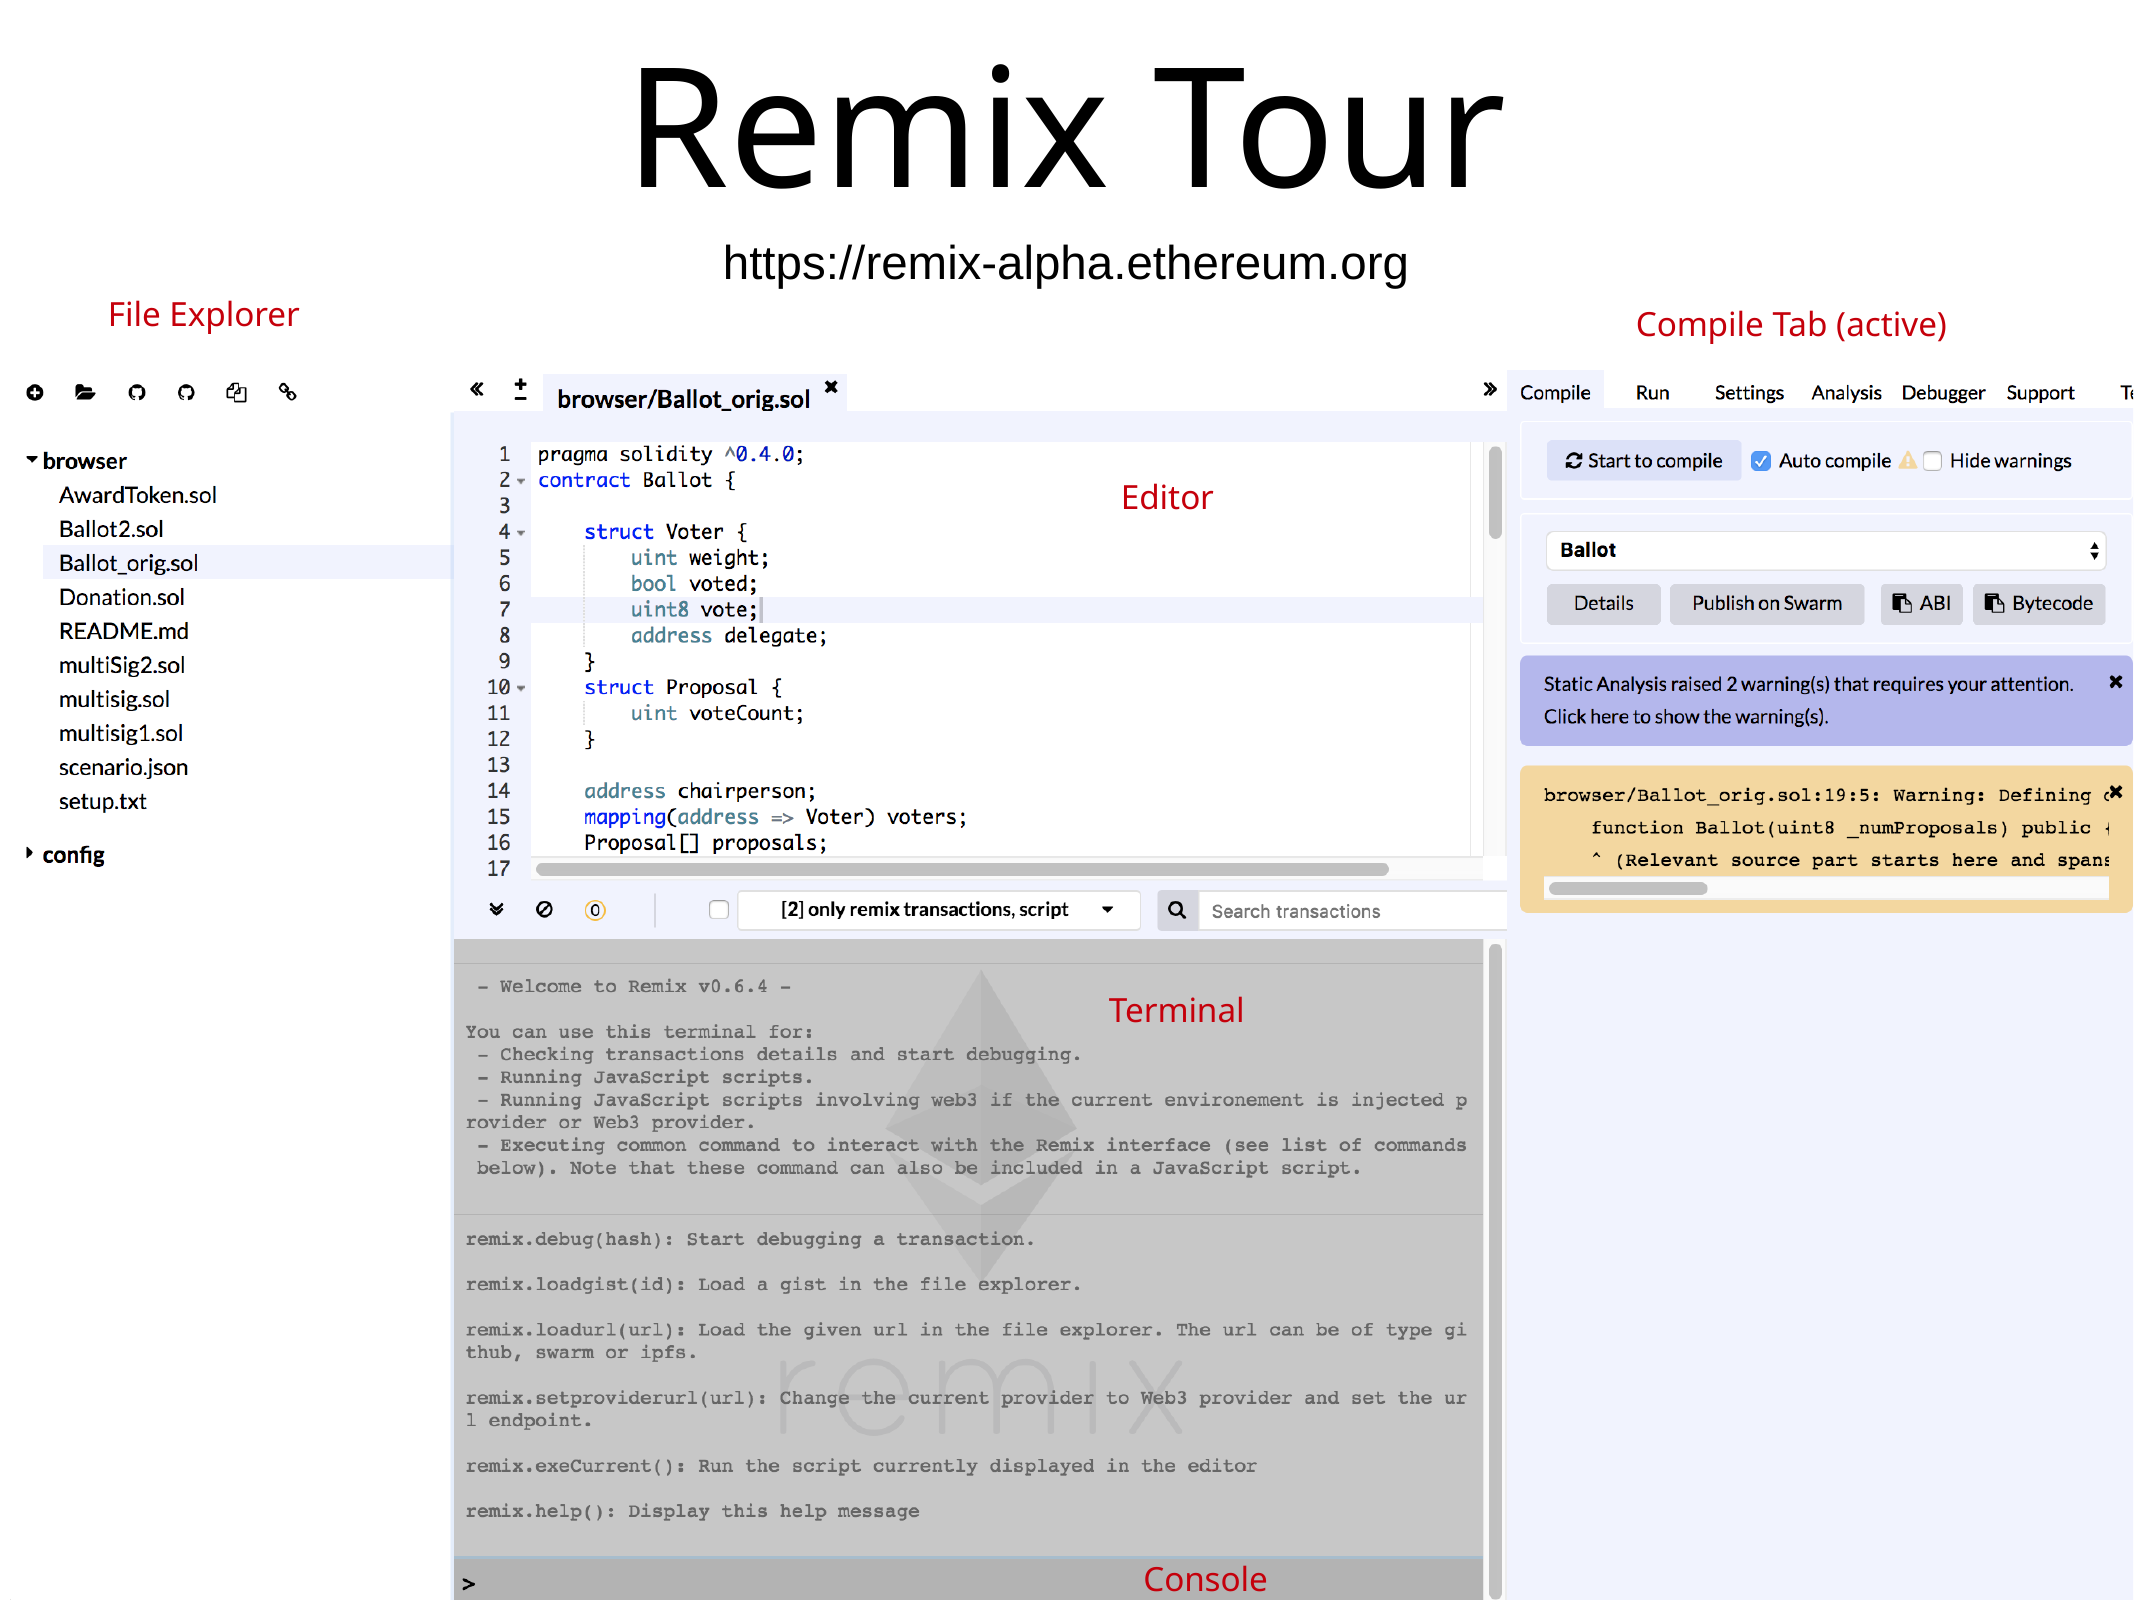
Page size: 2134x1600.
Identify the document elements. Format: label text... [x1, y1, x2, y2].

text_box File Explorer [99, 285, 309, 342]
text_box Editor [1112, 467, 1223, 525]
text_box Console [1134, 1549, 1277, 1600]
text_box Compile Tab (active) [1627, 294, 1956, 352]
title Remix Tour [208, 13, 1925, 225]
picture [10, 370, 2134, 1600]
text_box Terminal [1100, 981, 1254, 1038]
subtitle https://remix-alpha.ethereum.org [208, 225, 1925, 370]
